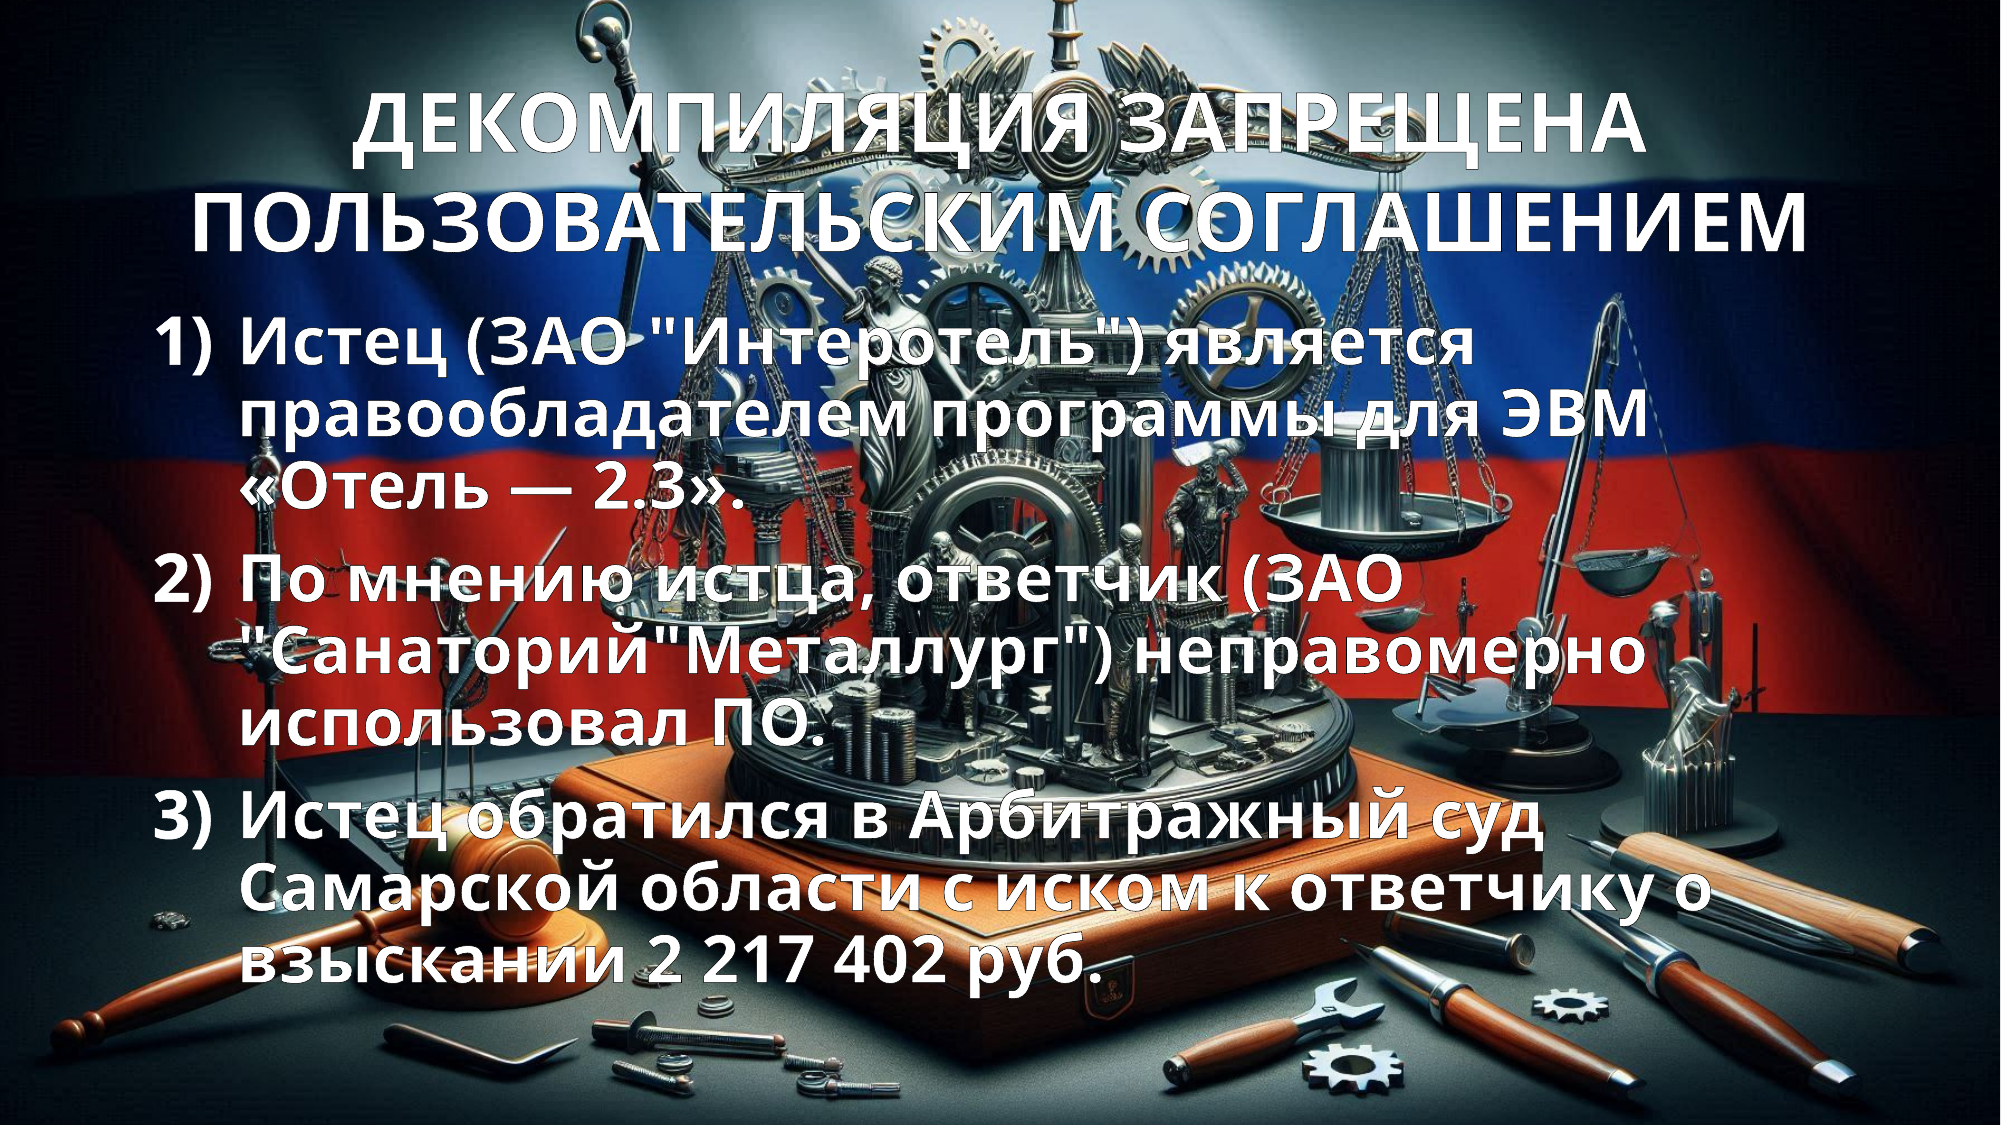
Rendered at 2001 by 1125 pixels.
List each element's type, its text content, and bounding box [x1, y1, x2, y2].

title ДЕКОМПИЛЯЦИЯ ЗАПРЕЩЕНА ПОЛЬЗОВАТЕЛЬСКИМ СОГЛАШЕНИЕМ [137, 59, 1863, 278]
list Истец (ЗАО "Интеротель") является правообладателем программы для ЭВМ «Отель — 2.3». По мнению истца, ответчик (ЗАО "Санаторий"Металлург") неправомерно использовал ПО. Истец обратился в Арбитражный суд Самарской области с иском к ответчику о взыскании 2 217 402 руб. [137, 299, 1863, 1014]
picture [0, 0, 2001, 1125]
